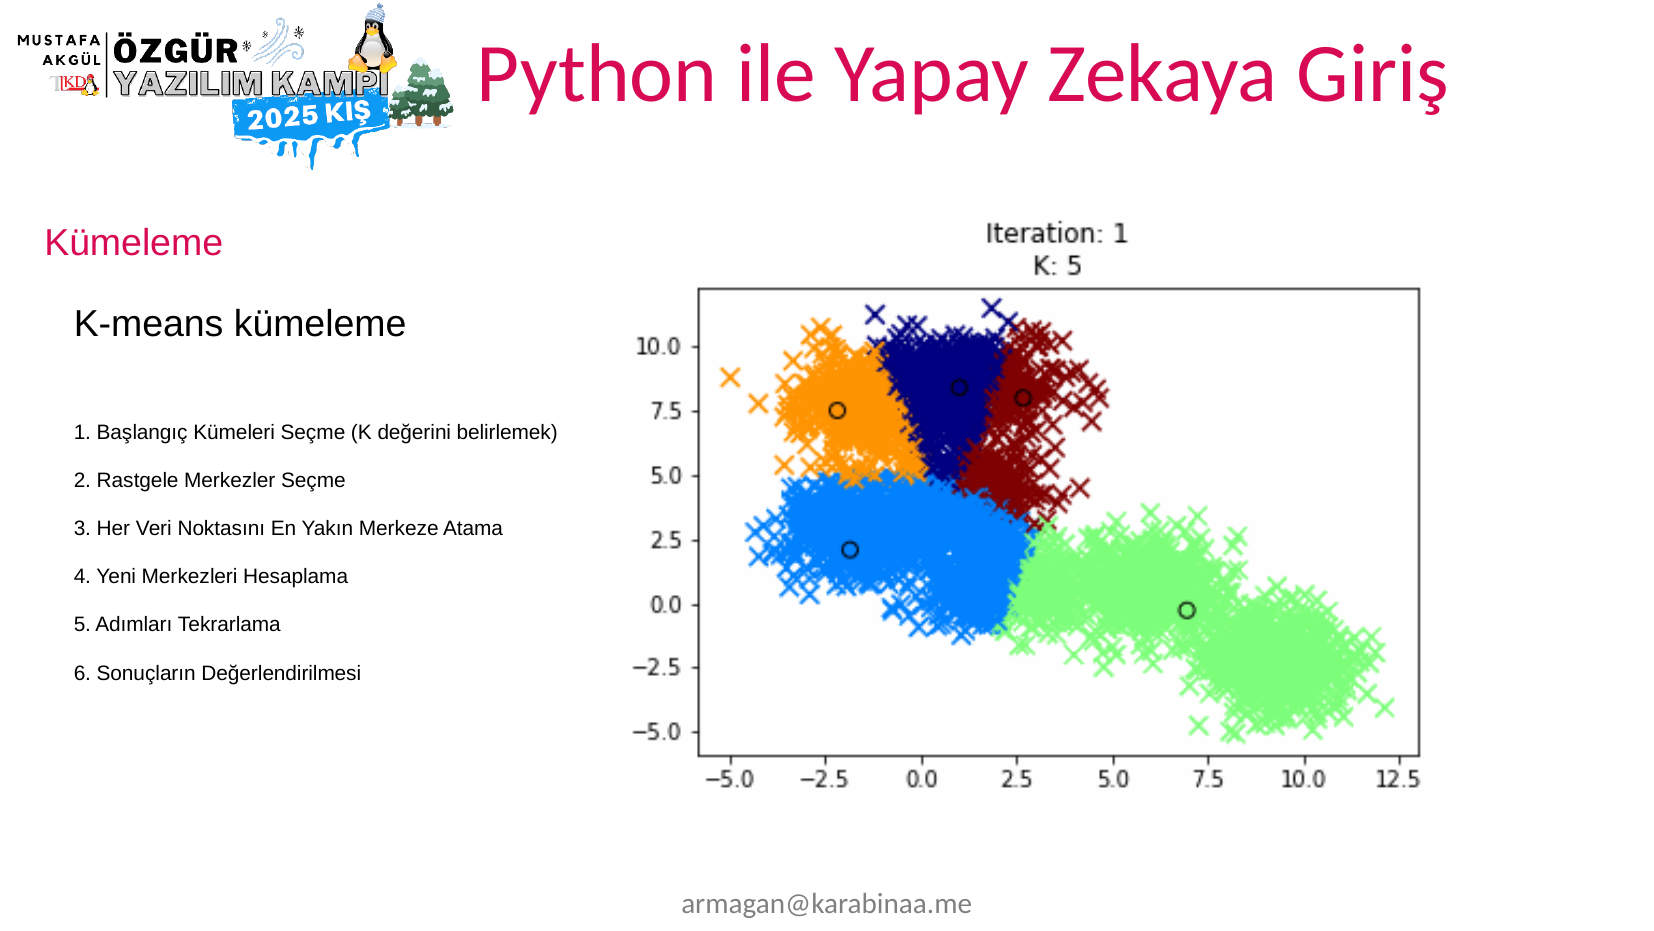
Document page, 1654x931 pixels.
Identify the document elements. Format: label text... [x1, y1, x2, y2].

text_box armagan@karabinaa.me [0, 877, 1654, 928]
text_box Python ile Yapay Zekaya Giriş [462, 10, 1654, 126]
text_box K-means kümeleme [59, 295, 423, 353]
text_box 1. Başlangıç Kümeleri Seçme (K değerini belirlemek) 2. Rastgele Merkezler Seçme 3. Her Veri Noktasını En Yakın Merkeze Atama 4. Yeni Merkezleri Hesaplama 5. Adımları Tekrarlama 6. Sonuçların Değerlendirilmesi [59, 413, 580, 739]
picture [0, 0, 463, 177]
text_box Kümeleme [29, 213, 590, 271]
picture [590, 213, 1511, 827]
